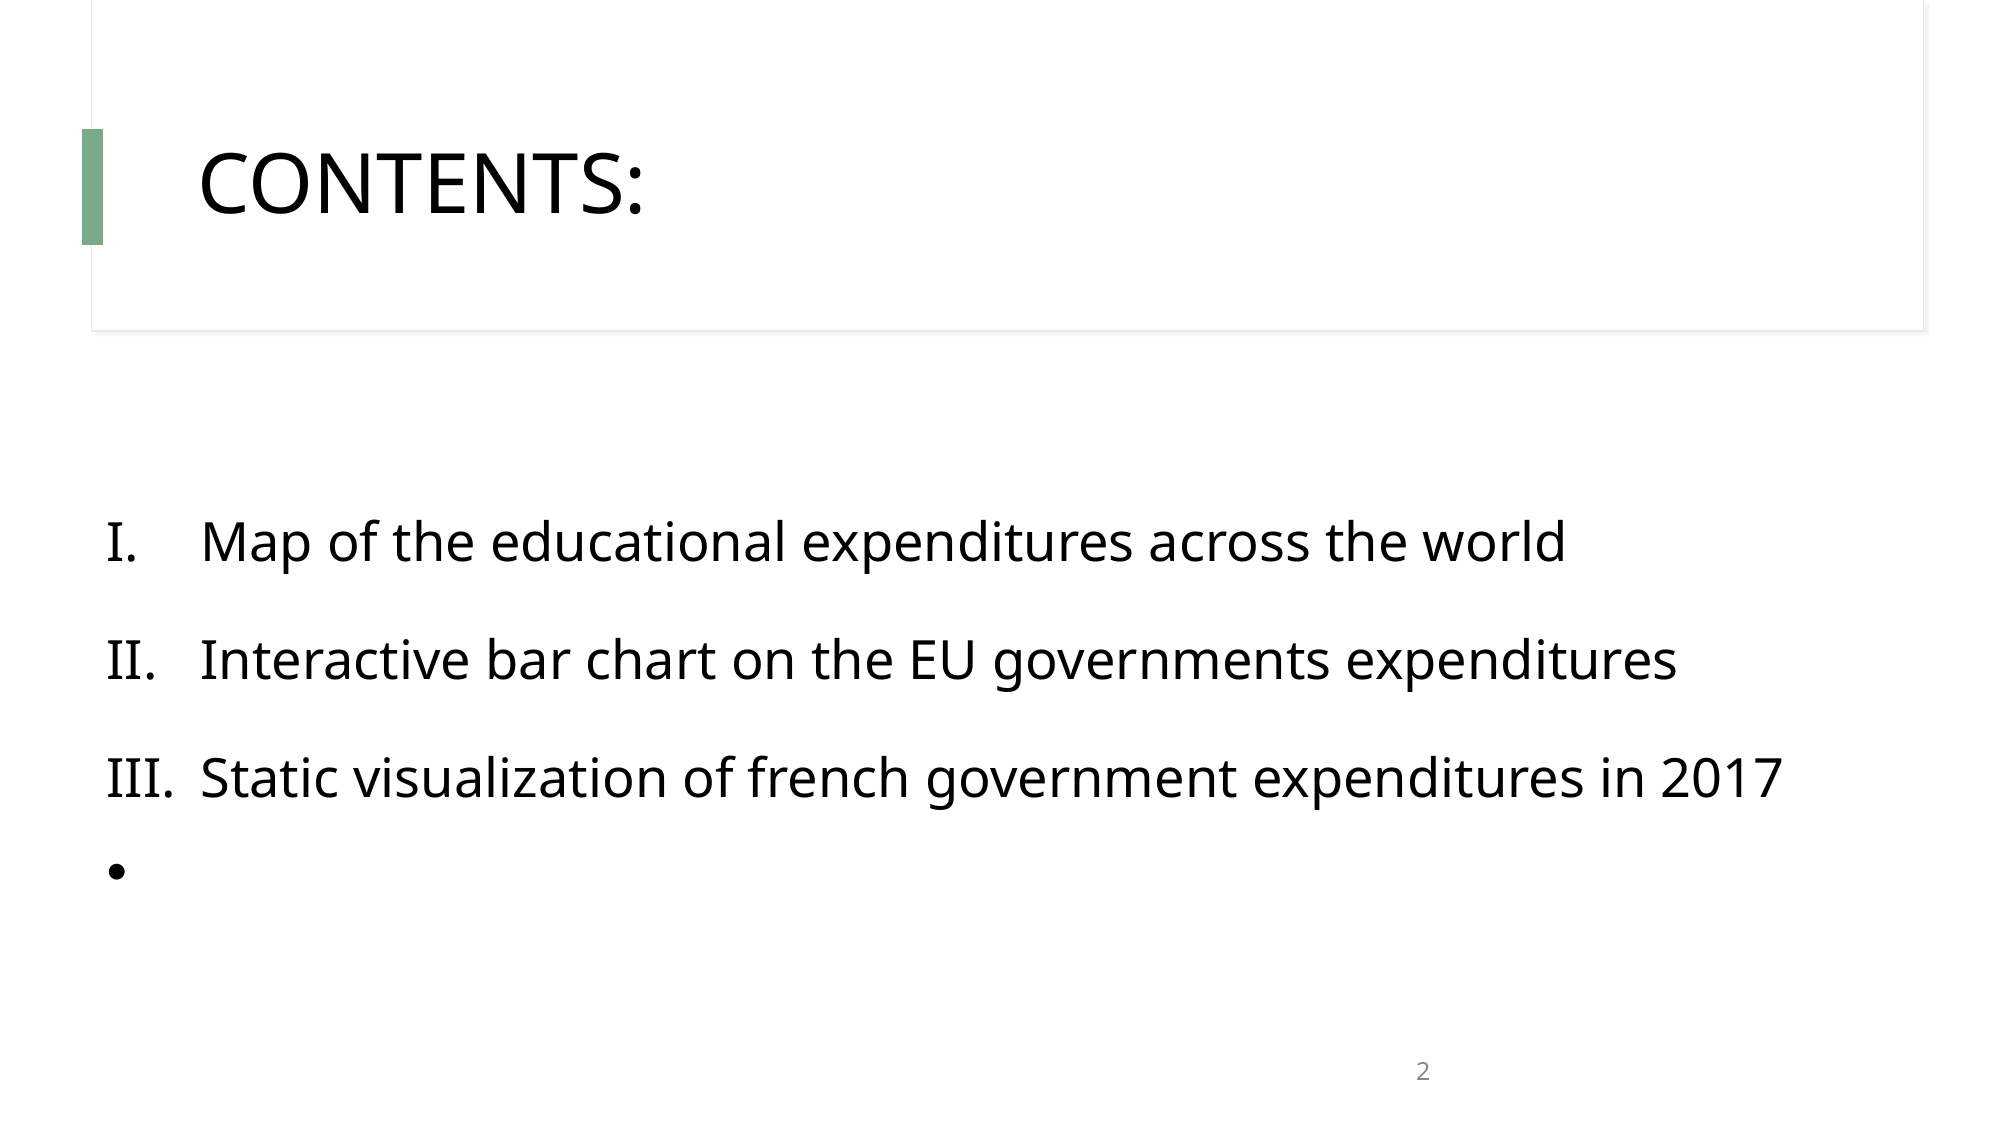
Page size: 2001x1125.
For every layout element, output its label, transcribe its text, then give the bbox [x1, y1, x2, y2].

title CONTENTS: [183, 90, 1852, 284]
text_box [1401, 1042, 1852, 1103]
list Map of the educational expenditures across the world Interactive bar chart on the EU governments expenditures Static visualization of french government expenditures in 2017 [91, 466, 1852, 1073]
